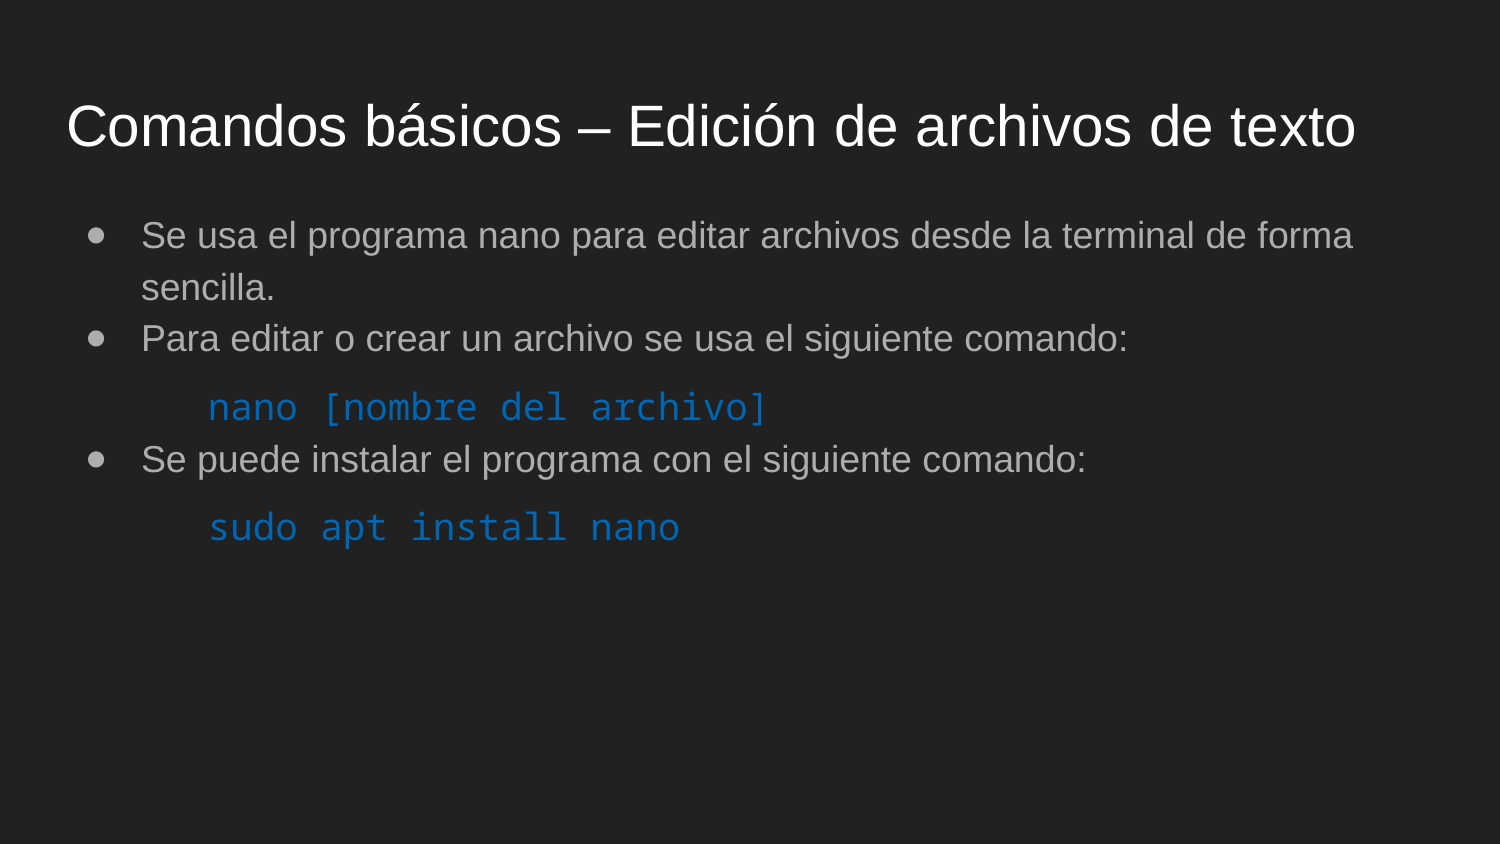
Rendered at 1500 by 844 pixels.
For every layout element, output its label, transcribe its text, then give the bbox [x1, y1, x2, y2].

title Comandos básicos – Edición de archivos de texto [51, 72, 1449, 167]
list Se usa el programa nano para editar archivos desde la terminal de forma sencilla. Para editar o crear un archivo se usa el siguiente comando: nano [nombre del archivo] Se puede instalar el programa con el siguiente comando: sudo apt install nano [51, 189, 1449, 750]
